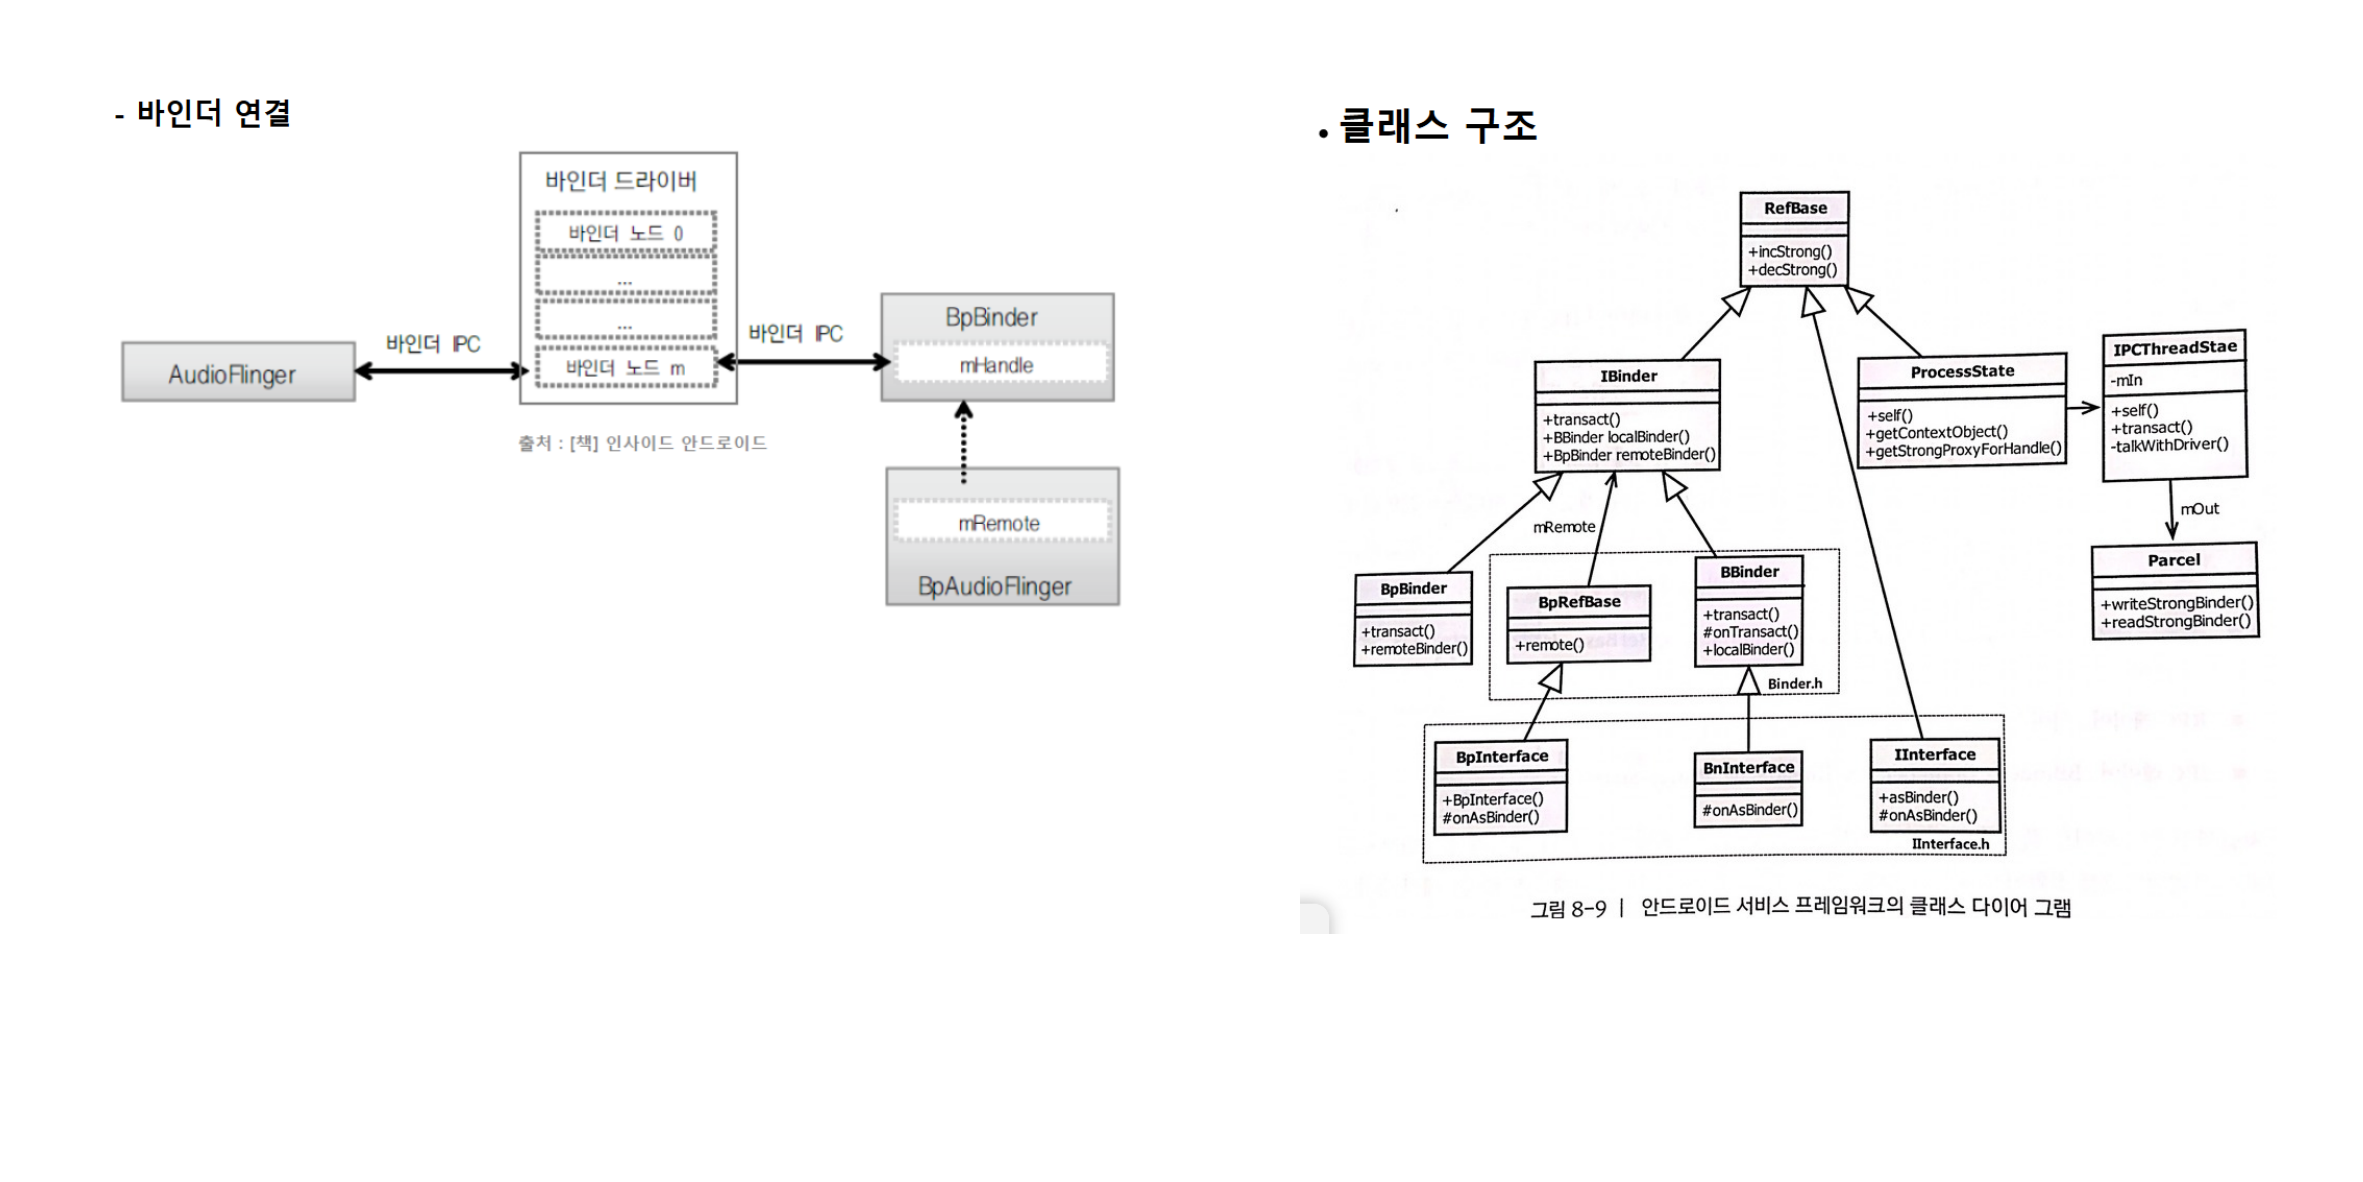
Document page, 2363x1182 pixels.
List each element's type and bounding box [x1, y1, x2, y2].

picture [64, 86, 1160, 623]
picture [1300, 99, 2332, 934]
